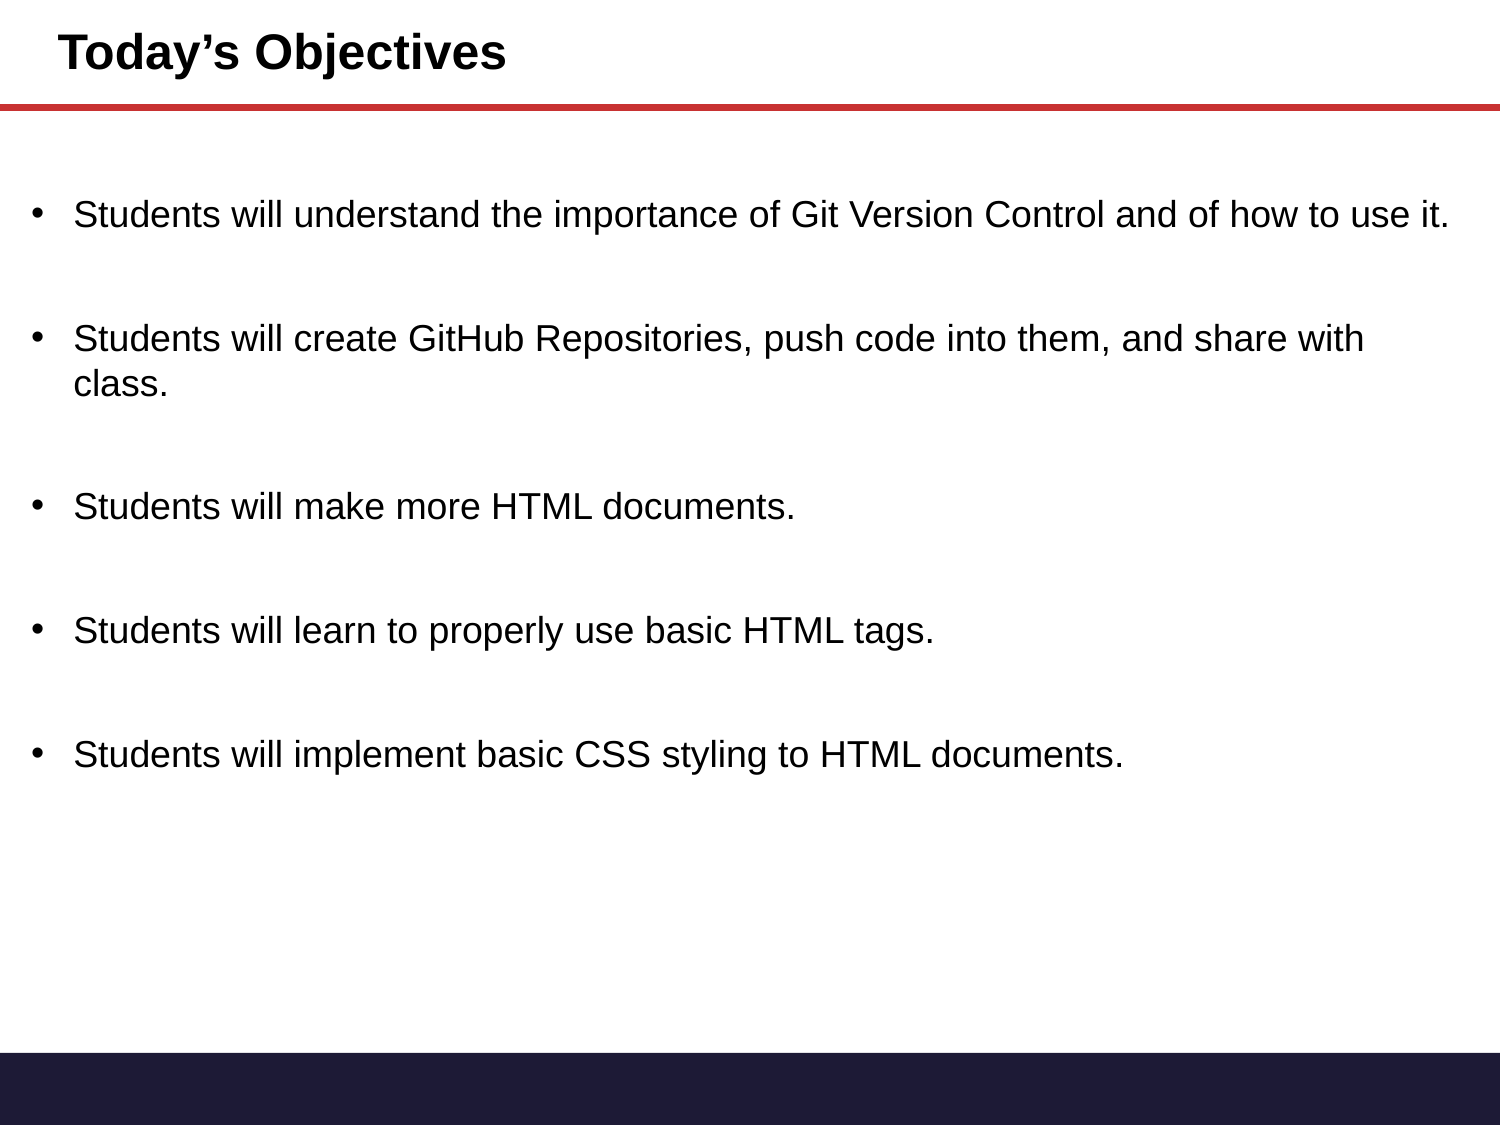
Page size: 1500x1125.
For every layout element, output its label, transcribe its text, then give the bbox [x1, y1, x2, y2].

text_box Students will understand the importance of Git Version Control and of how to use it. Students will create GitHub Repositories, push code into them, and share with class. Students will make more HTML documents. Students will learn to properly use basic HTML tags. Students will implement basic CSS styling to HTML documents. [16, 174, 1484, 790]
title Today’s Objectives [50, 0, 948, 108]
